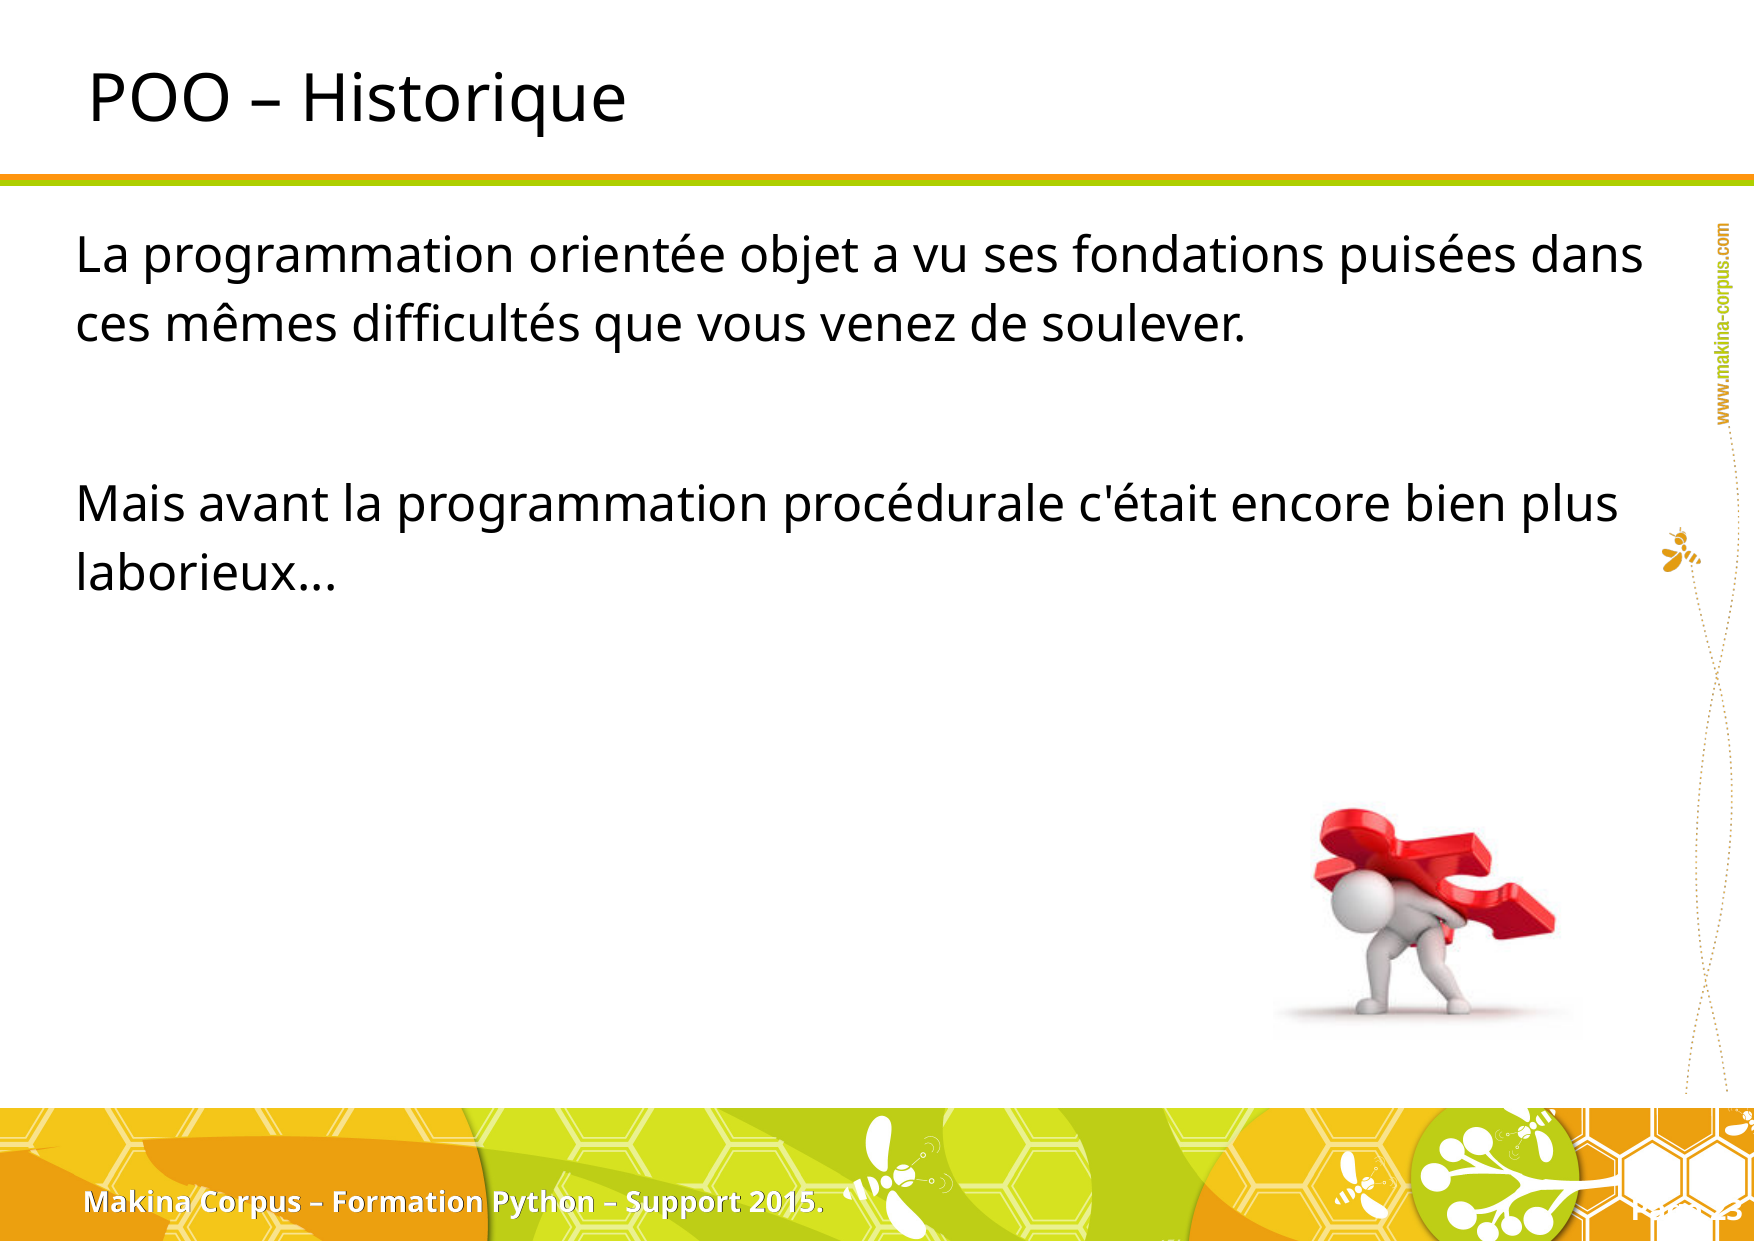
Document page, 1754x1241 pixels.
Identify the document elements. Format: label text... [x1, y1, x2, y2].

list La programmation orientée objet a vu ses fondations puisées dans ces mêmes difficultés que vous venez de soulever. Mais avant la programmation procédurale c'était encore bien plus laborieux... [75, 219, 1655, 680]
picture [1639, 203, 1754, 1093]
picture [0, 1108, 1754, 1241]
picture [1273, 789, 1583, 1040]
title POO – Historique [87, 31, 1667, 160]
